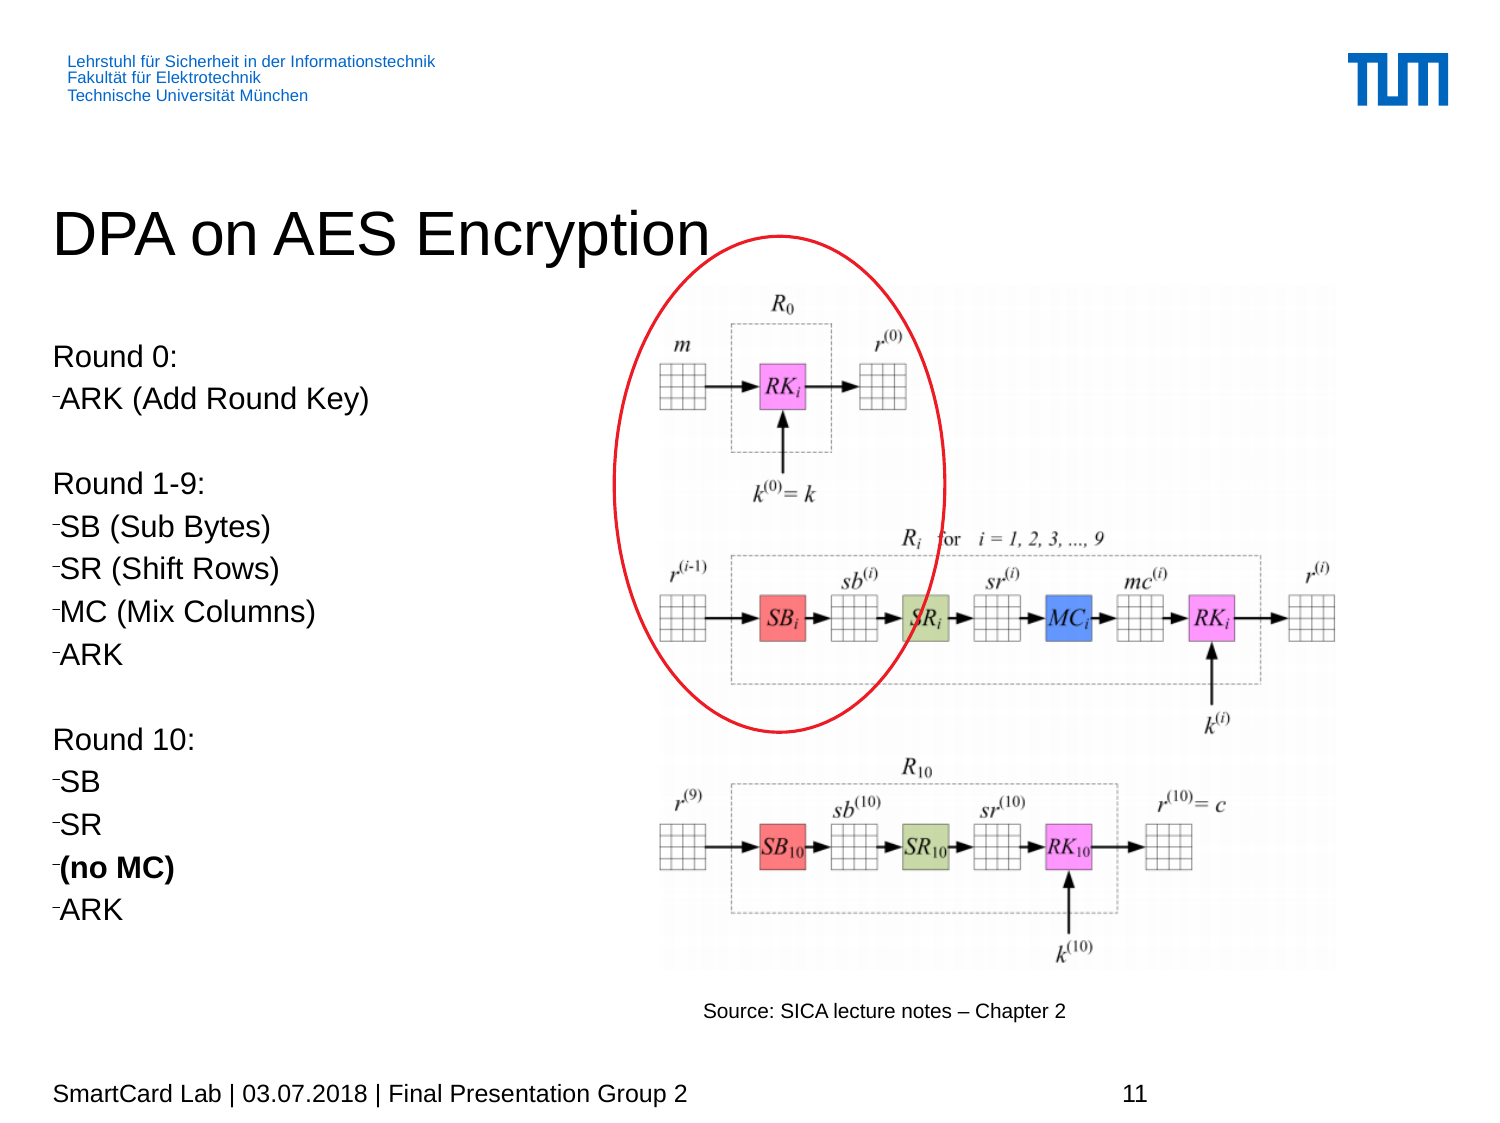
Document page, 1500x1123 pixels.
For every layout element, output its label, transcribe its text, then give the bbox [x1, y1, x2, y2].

text_box SmartCard Lab | 03.07.2018 | Final Presentation Group 2 [52, 1062, 1116, 1123]
list Round 0: ARK (Add Round Key) Round 1-9: SB (Sub Bytes) SR (Shift Rows) MC (Mix Columns) ARK Round 10: SB SR (no MC) ARK [52, 330, 1453, 972]
text_box Source: SICA lecture notes – Chapter 2 [688, 992, 1081, 1031]
picture [649, 283, 682, 330]
title DPA on AES Encryption [52, 192, 1453, 268]
text_box <number> [1122, 1062, 1459, 1123]
text_box [614, 236, 945, 733]
picture [649, 283, 1347, 970]
